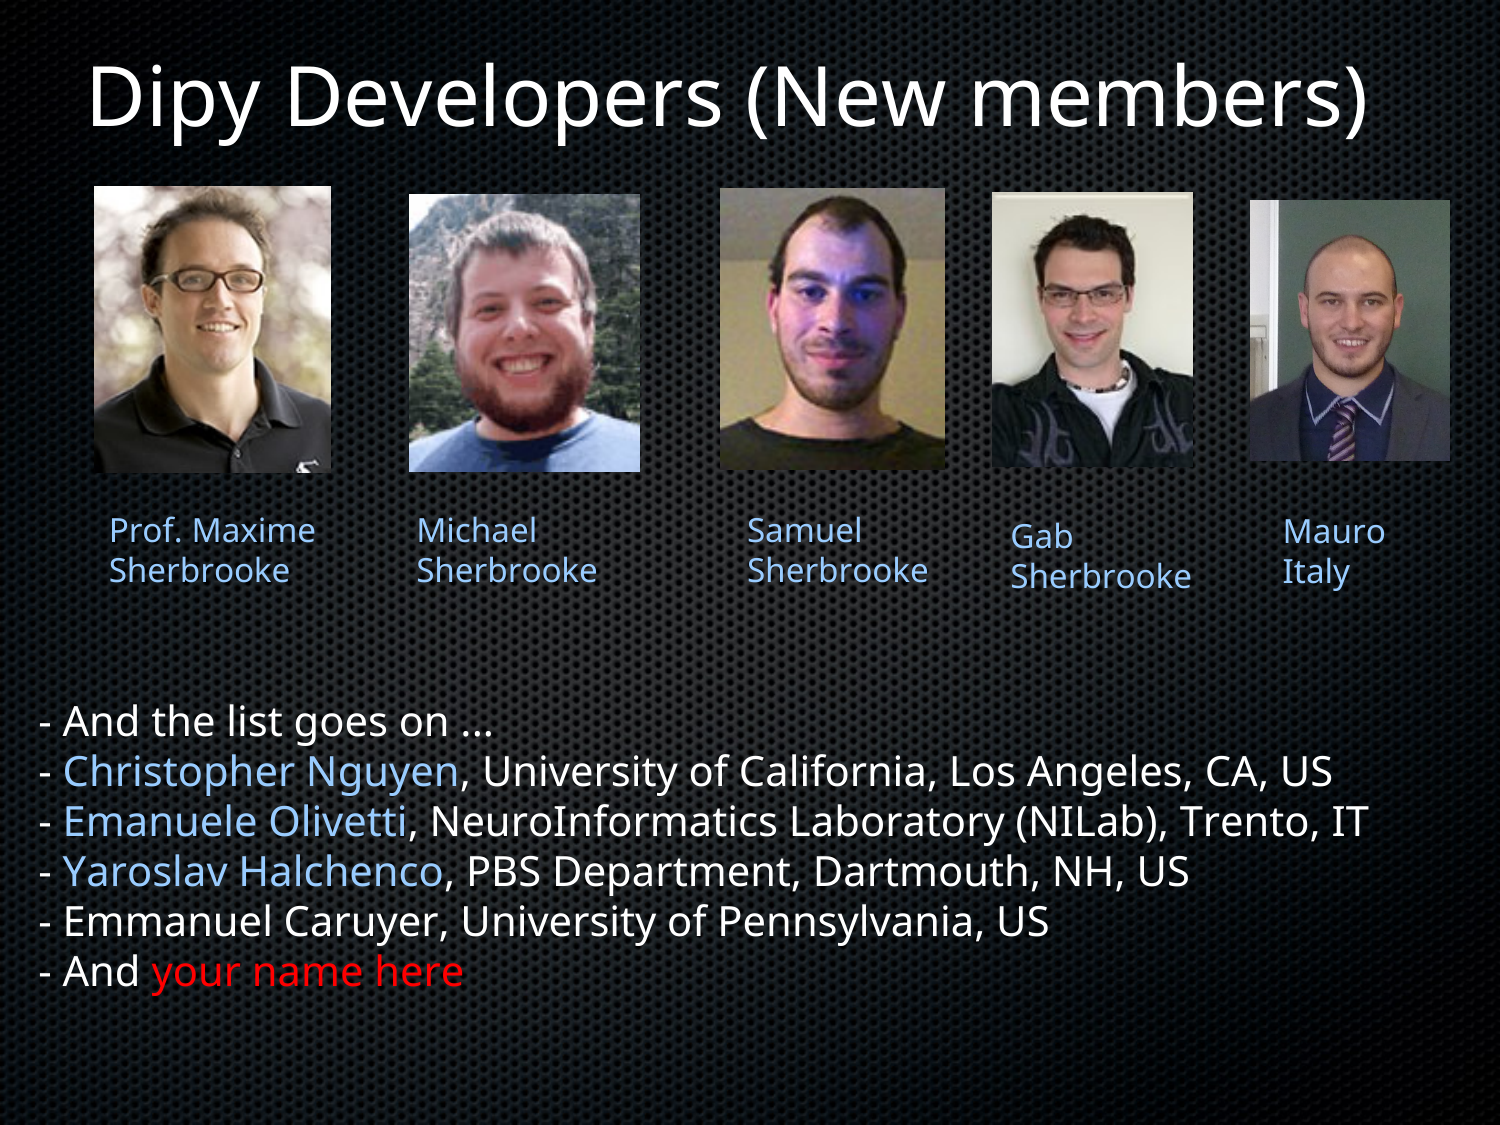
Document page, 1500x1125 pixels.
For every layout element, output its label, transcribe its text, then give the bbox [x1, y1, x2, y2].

text_box Samuel Sherbrooke [732, 501, 954, 597]
text_box Gab Sherbrooke [995, 507, 1217, 603]
text_box - And the list goes on ... - Christopher Nguyen, University of California, Los Angeles, CA, US - Emanuele Olivetti, NeuroInformatics Laboratory (NILab), Trento, IT - Yaroslav Halchenco, PBS Department, Dartmouth, NH, US - Emmanuel Caruyer, University of Pennsylvania, US - And your name here [23, 566, 1500, 1125]
text_box Michael Sherbrooke [401, 501, 623, 597]
text_box Dipy Developers (New members) [70, 35, 1483, 151]
text_box Mauro Italy [1267, 503, 1402, 598]
picture [0, 0, 1500, 1125]
text_box Prof. Maxime Sherbrooke [93, 501, 342, 597]
